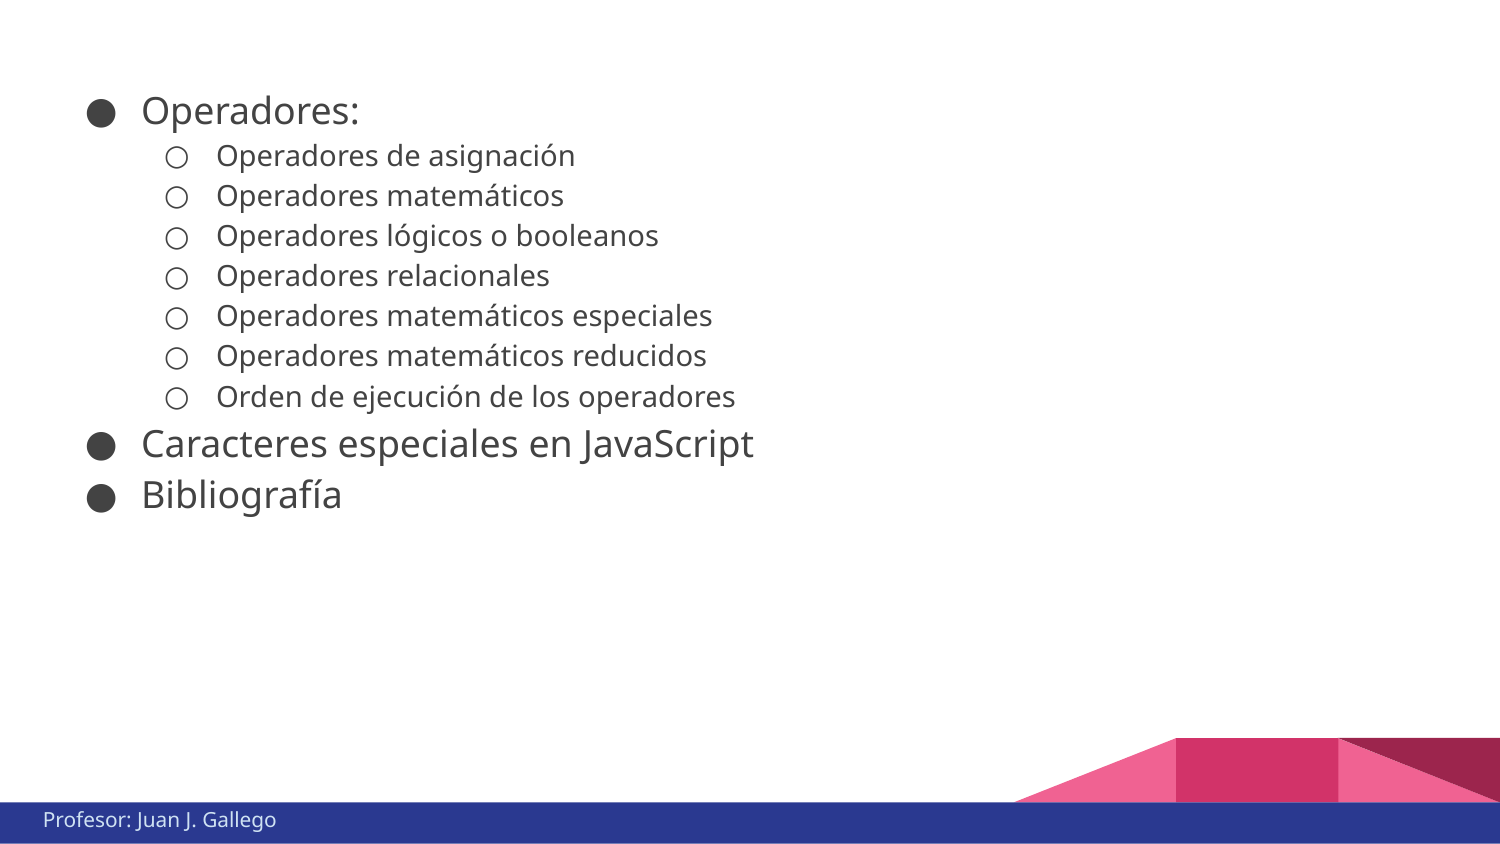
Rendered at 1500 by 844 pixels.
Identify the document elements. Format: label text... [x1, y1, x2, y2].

list Operadores: Operadores de asignación Operadores matemáticos Operadores lógicos o booleanos Operadores relacionales Operadores matemáticos especiales Operadores matemáticos reducidos Orden de ejecución de los operadores Caracteres especiales en JavaScript Bibliografía [51, 65, 1449, 750]
